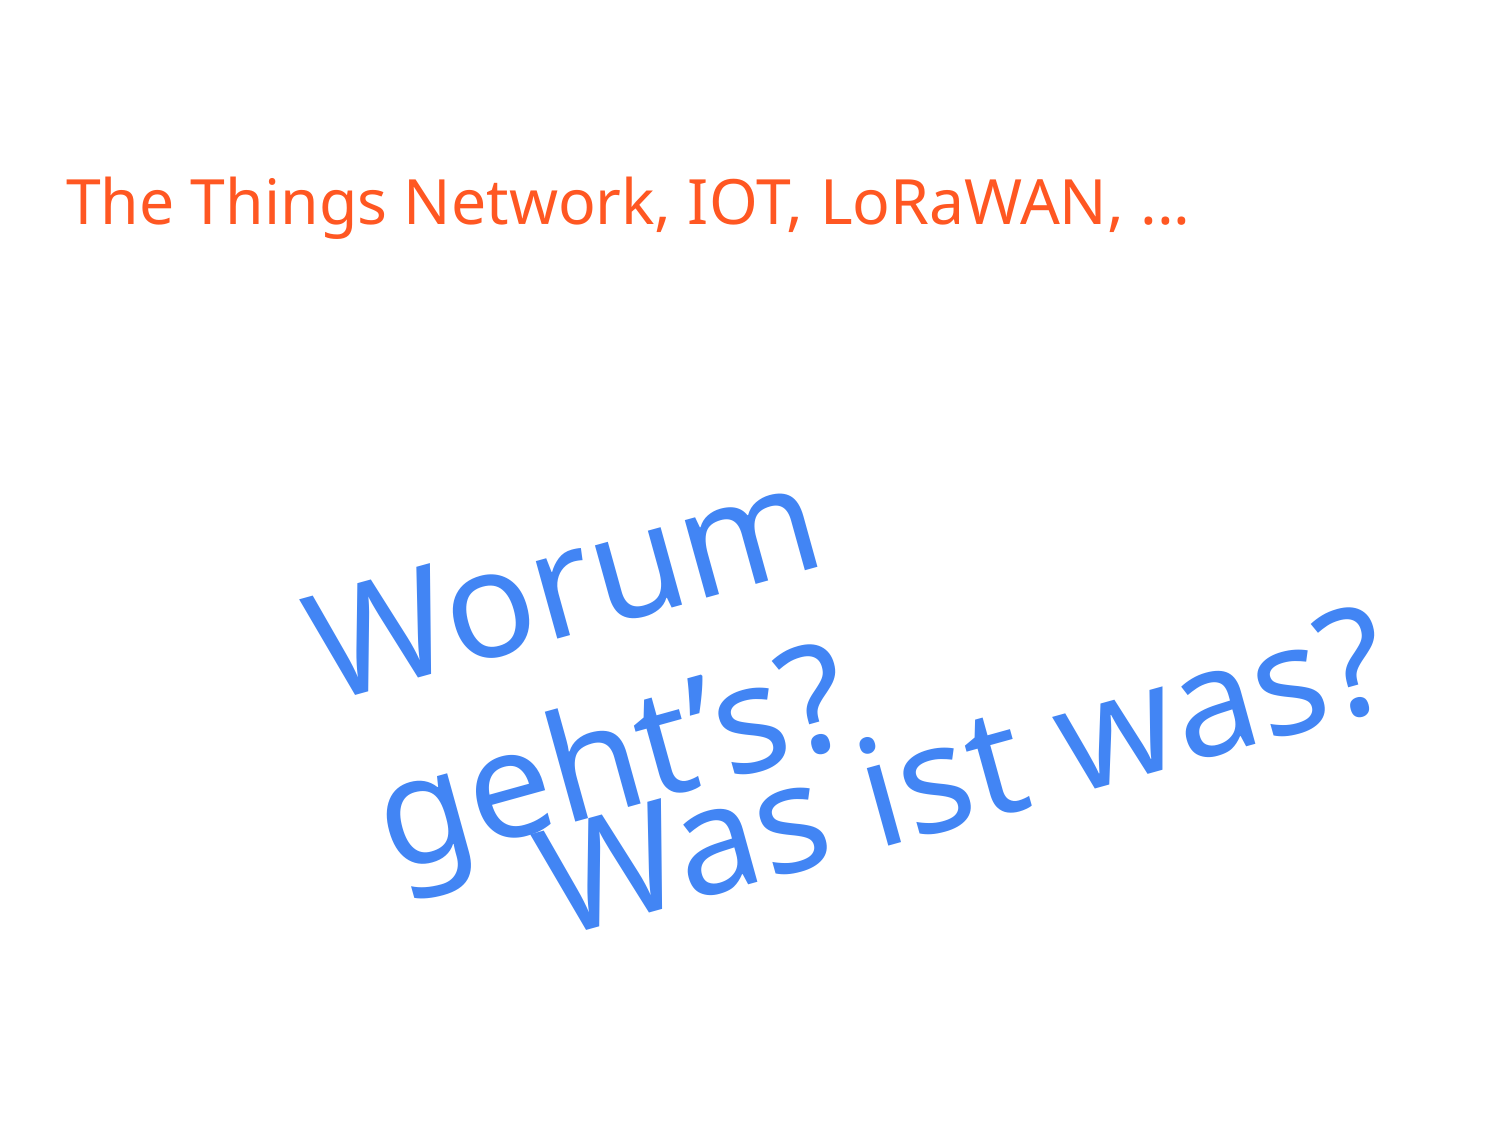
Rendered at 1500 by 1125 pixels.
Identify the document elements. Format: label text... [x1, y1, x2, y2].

list Was ist was? [467, 532, 1466, 1026]
title The Things Network, IOT, LoRaWAN, ... [51, 147, 1449, 273]
list Worum geht’s? [67, 344, 1066, 838]
